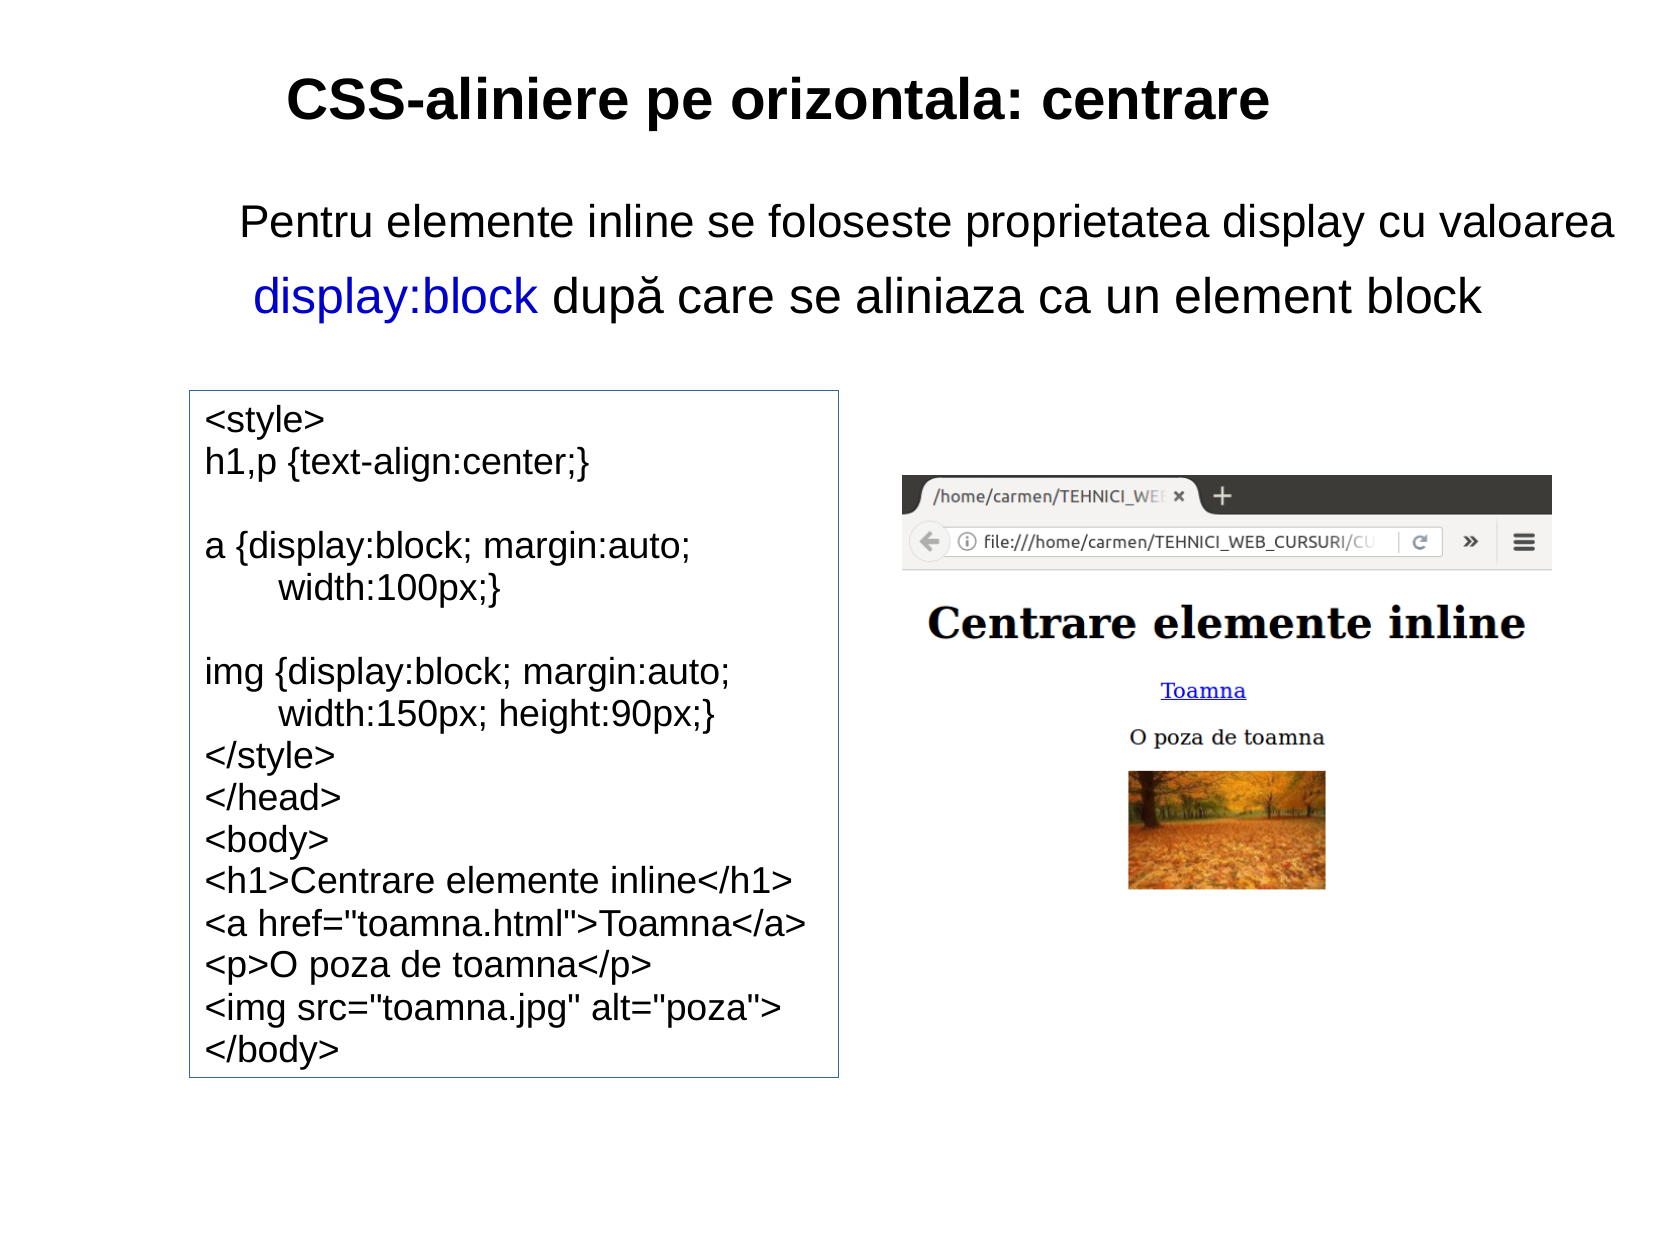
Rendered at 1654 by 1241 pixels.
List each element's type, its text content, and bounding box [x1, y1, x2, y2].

picture [902, 475, 1552, 934]
text_box Pentru elemente inline se foloseste proprietatea display cu valoarea [224, 188, 1632, 256]
text_box <style> h1,p {text-align:center;} a {display:block; margin:auto; width:100px;} img {display:block; margin:auto; width:150px; height:90px;} </style> </head> <body> <h1>Centrare elemente inline</h1> <a href="toamna.html">Toamna</a> <p>O poza de toamna</p> <img src="toamna.jpg" alt="poza"> </body> [189, 390, 839, 1078]
text_box CSS-aliniere pe orizontala: centrare [271, 59, 1394, 188]
text_box display:block după care se aliniaza ca un element block [238, 261, 1595, 388]
